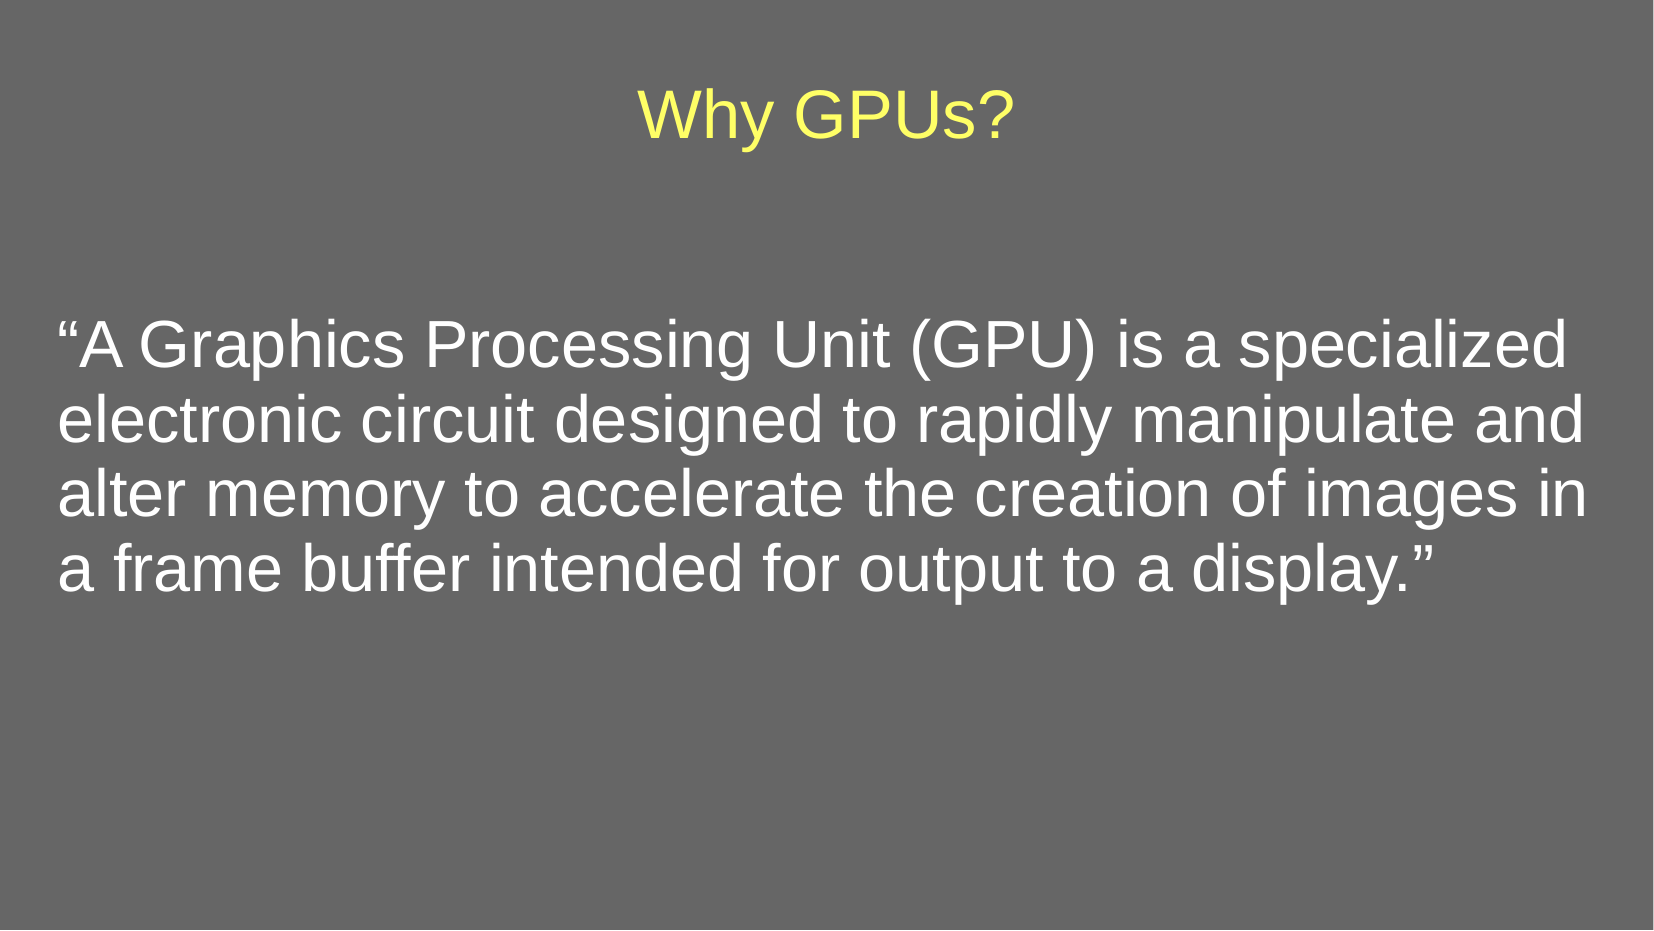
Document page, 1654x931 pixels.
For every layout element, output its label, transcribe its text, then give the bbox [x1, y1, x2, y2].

text_box “A Graphics Processing Unit (GPU) is a specialized electronic circuit designed to rapidly manipulate and alter memory to accelerate the creation of images in a frame buffer intended for output to a display.” [42, 299, 1611, 614]
title Why GPUs? [82, 36, 1571, 193]
